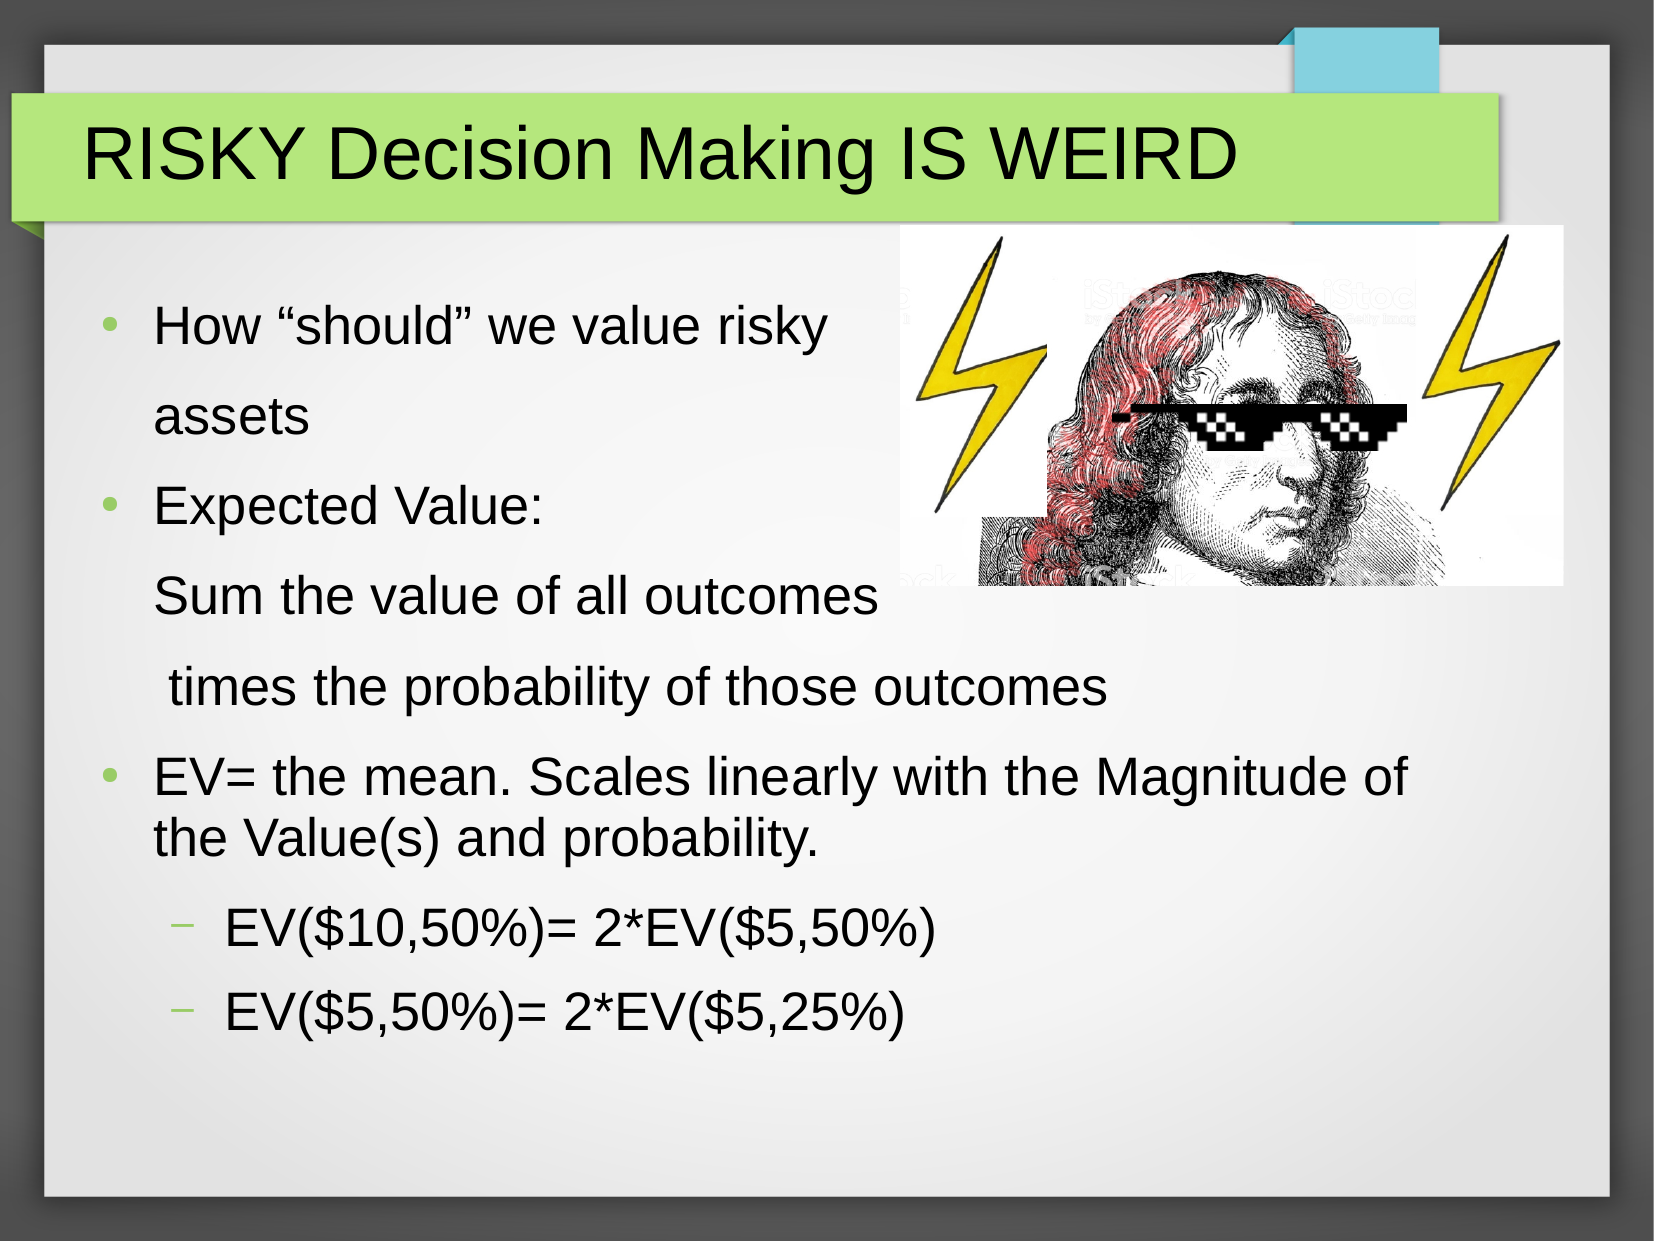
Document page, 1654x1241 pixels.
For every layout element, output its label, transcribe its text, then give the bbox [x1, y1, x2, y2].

list How “should” we value risky assets Expected Value: Sum the value of all outcomes times the probability of those outcomes EV= the mean. Scales linearly with the Magnitude of the Value(s) and probability. EV($10,50%)= 2*EV($5,50%) EV($5,50%)= 2*EV($5,25%) [82, 295, 1441, 1141]
title RISKY Decision Making IS WEIRD [82, 94, 1264, 213]
picture [0, 0, 1654, 1241]
